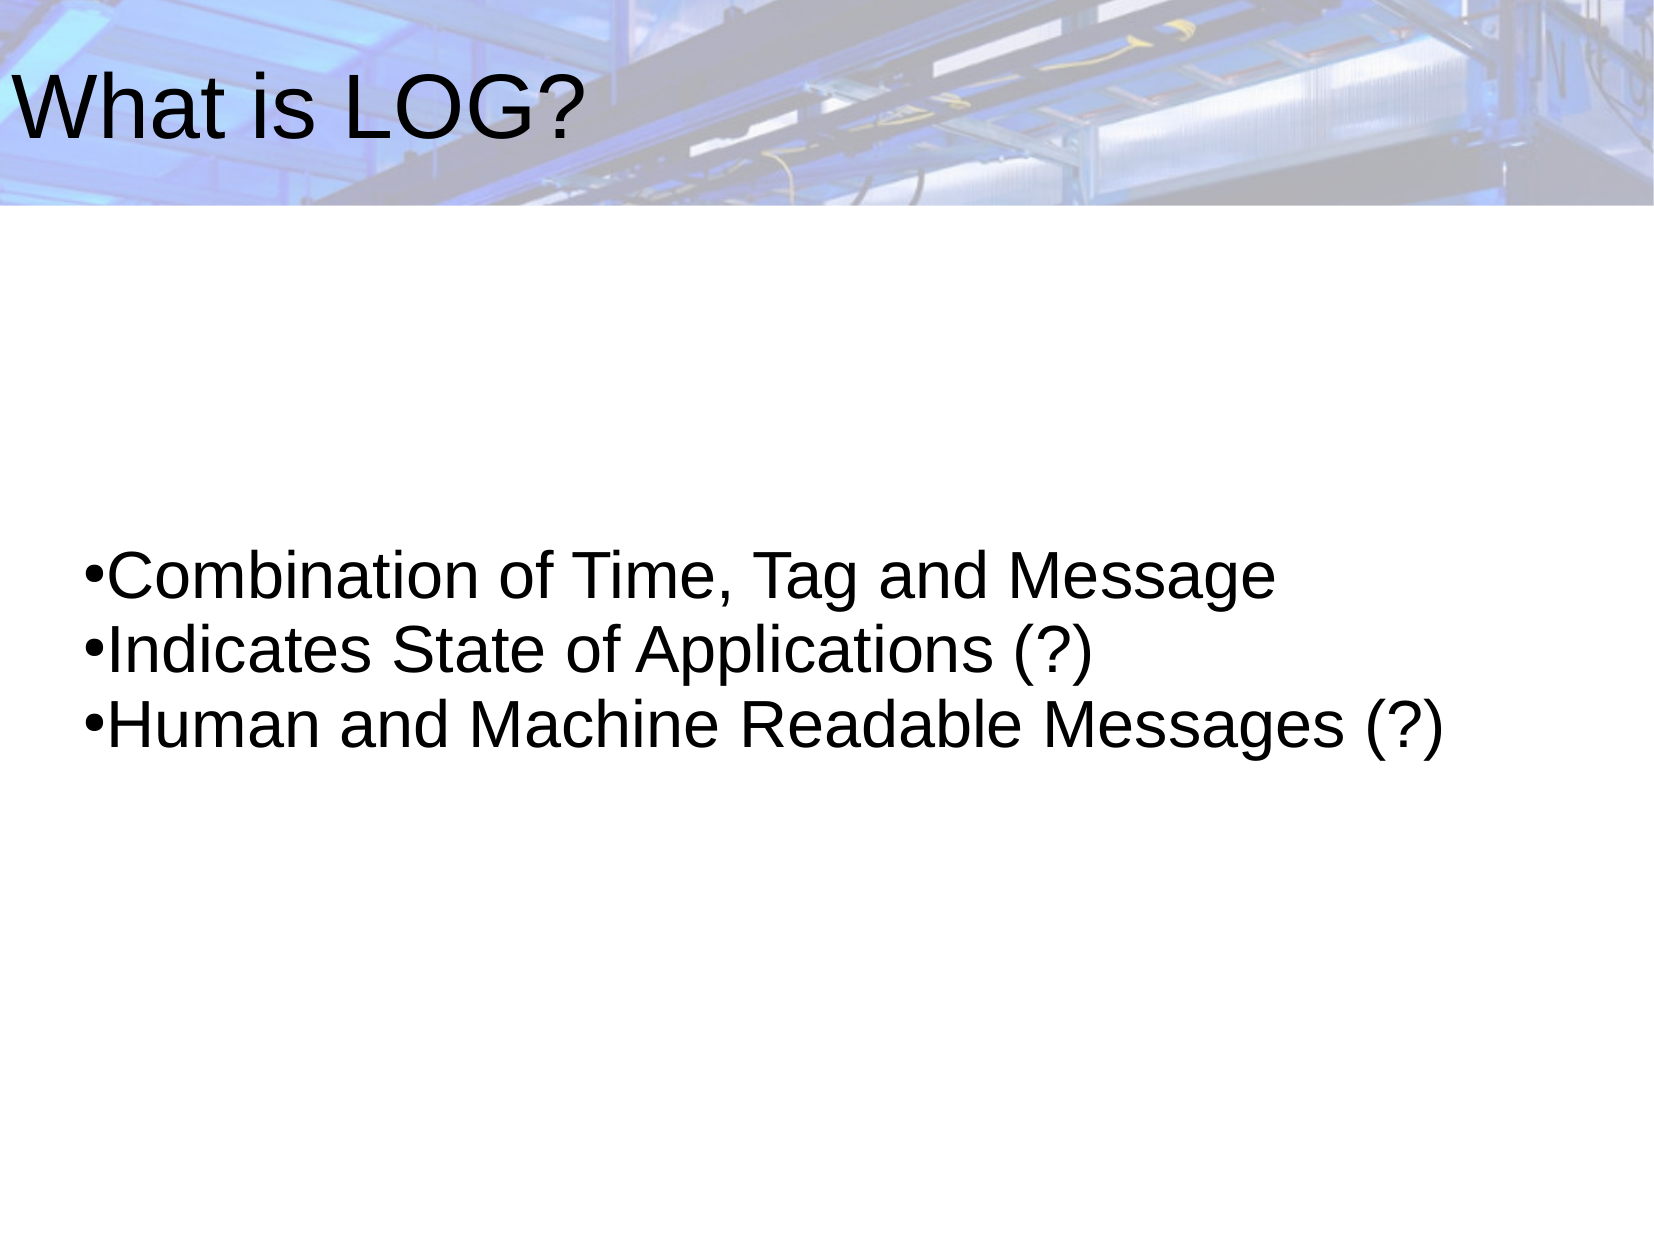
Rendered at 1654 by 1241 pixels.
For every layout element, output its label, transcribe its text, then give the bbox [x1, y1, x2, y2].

title What is LOG? [11, 2, 1501, 211]
picture [0, 0, 1654, 1241]
subtitle Combination of Time, Tag and Message Indicates State of Applications (?) Human and Machine Readable Messages (?) [82, 290, 1538, 1010]
